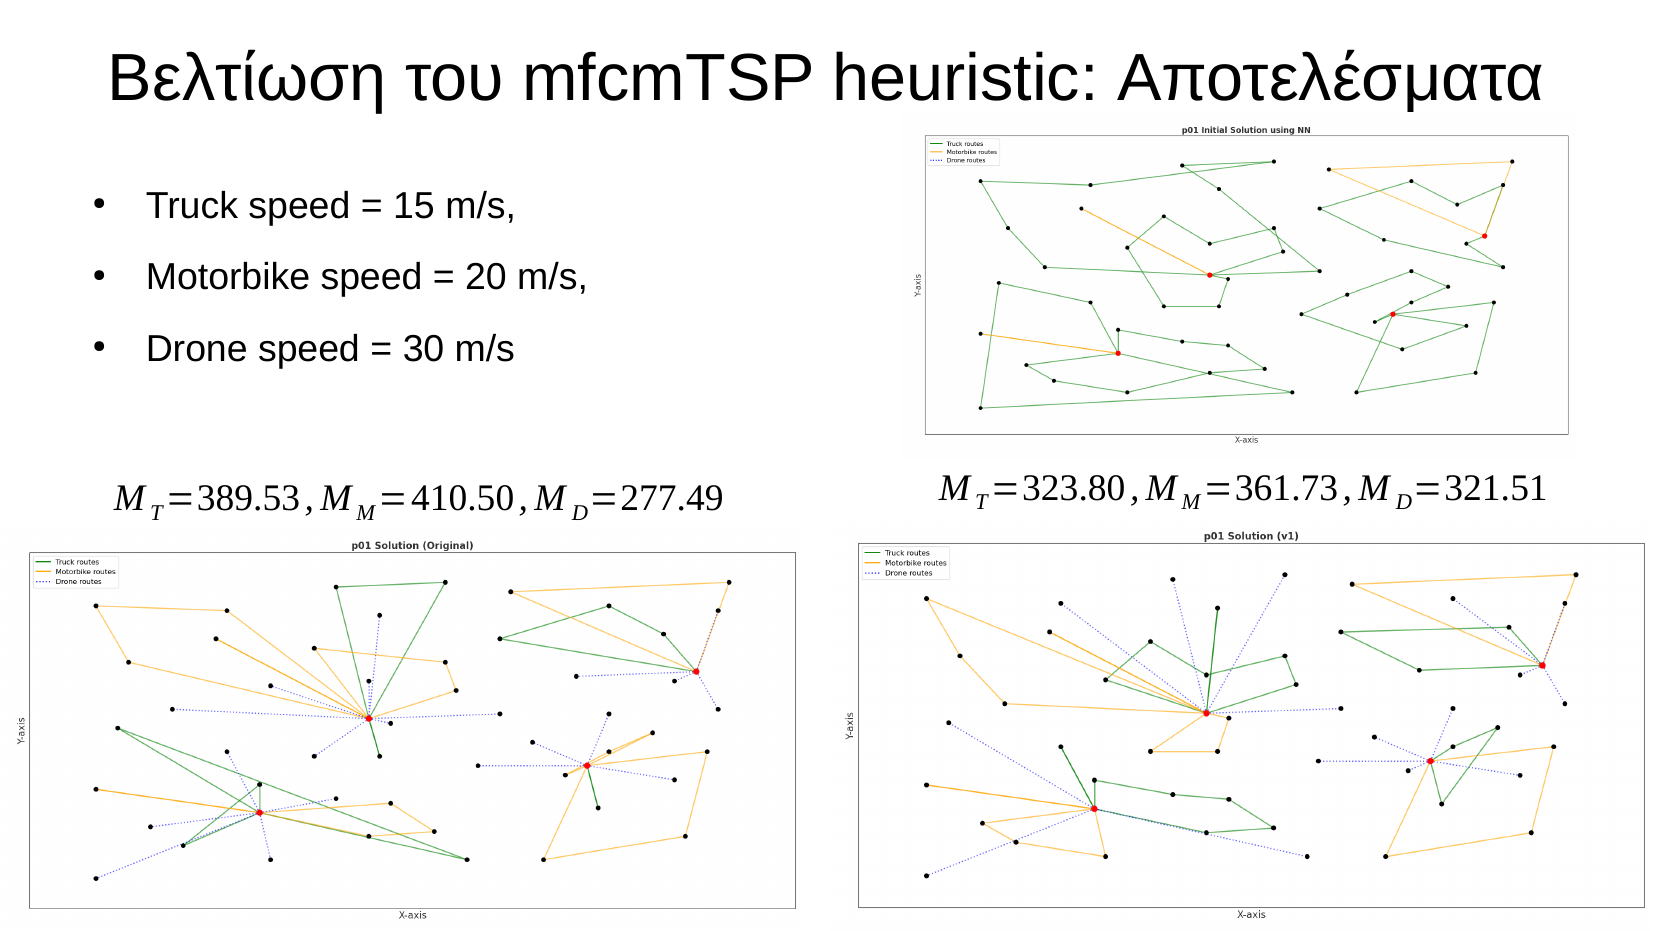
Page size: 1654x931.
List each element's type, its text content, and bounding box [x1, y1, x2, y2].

picture [828, 514, 1654, 931]
picture [900, 112, 1576, 459]
chart [112, 477, 724, 526]
list Truck speed = 15 m/s, Motorbike speed = 20 m/s, Drone speed = 30 m/s [75, 112, 788, 376]
chart [937, 467, 1548, 515]
picture [0, 524, 805, 931]
title Βελτίωση του mfcmTSP heuristic: Αποτελέσματα [82, 0, 1571, 156]
